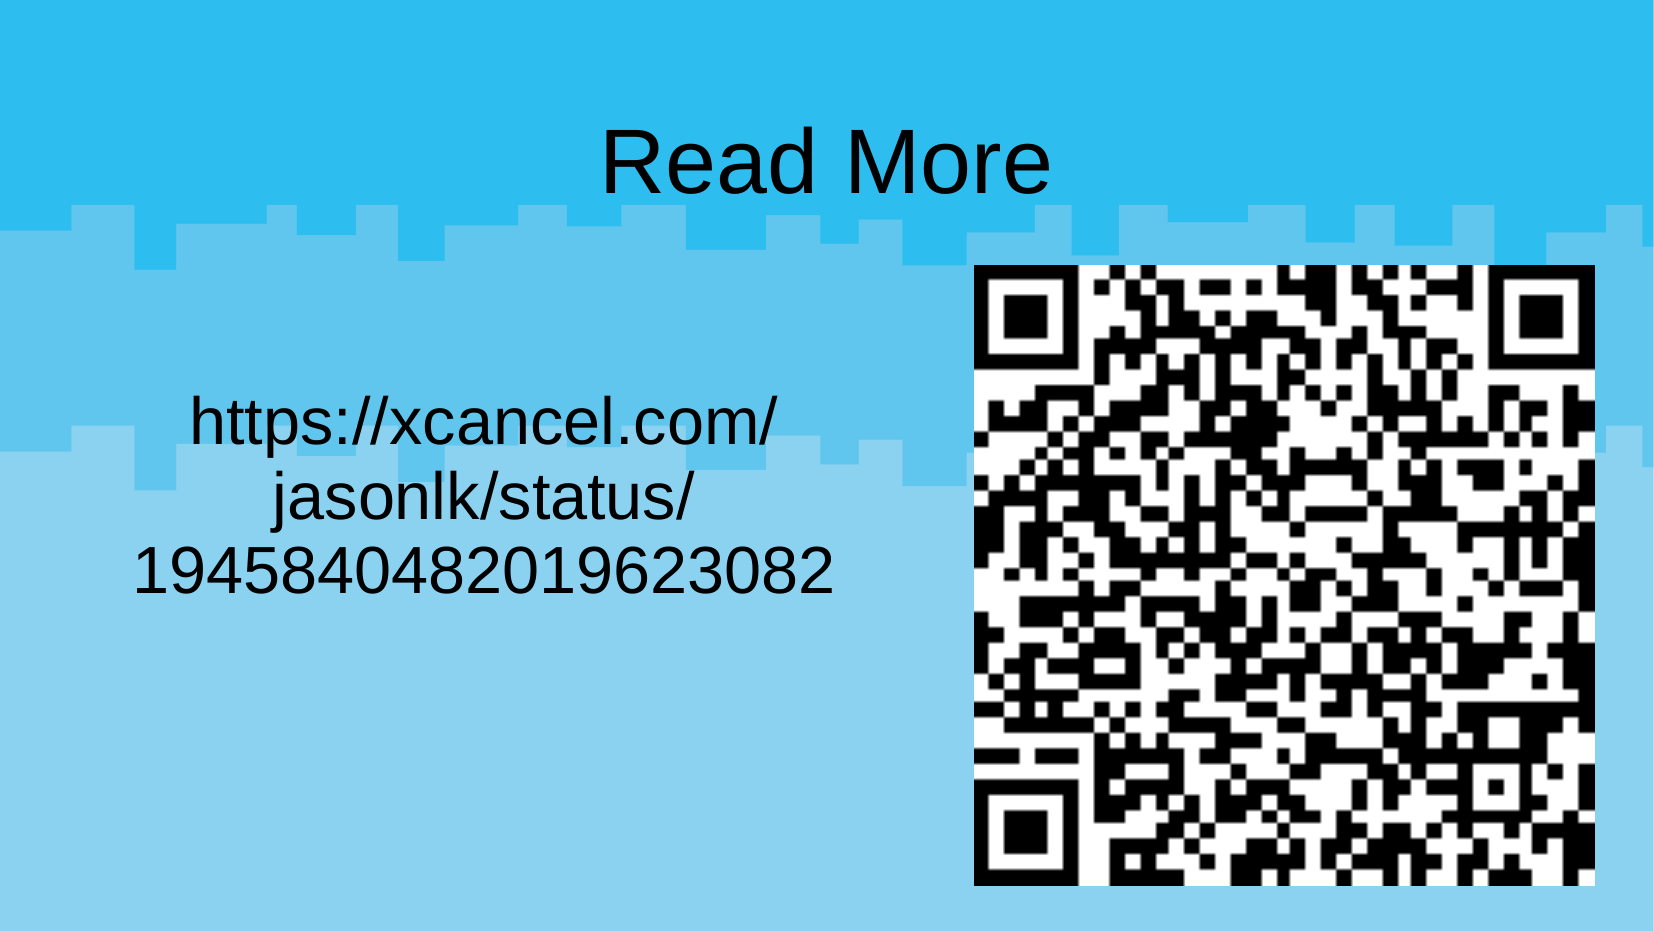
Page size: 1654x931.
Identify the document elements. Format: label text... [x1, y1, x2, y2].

list https://xcancel.com/jasonlk/status/1945840482019623082 [82, 383, 886, 827]
title Read More [82, 84, 1571, 240]
picture [0, 0, 1654, 931]
